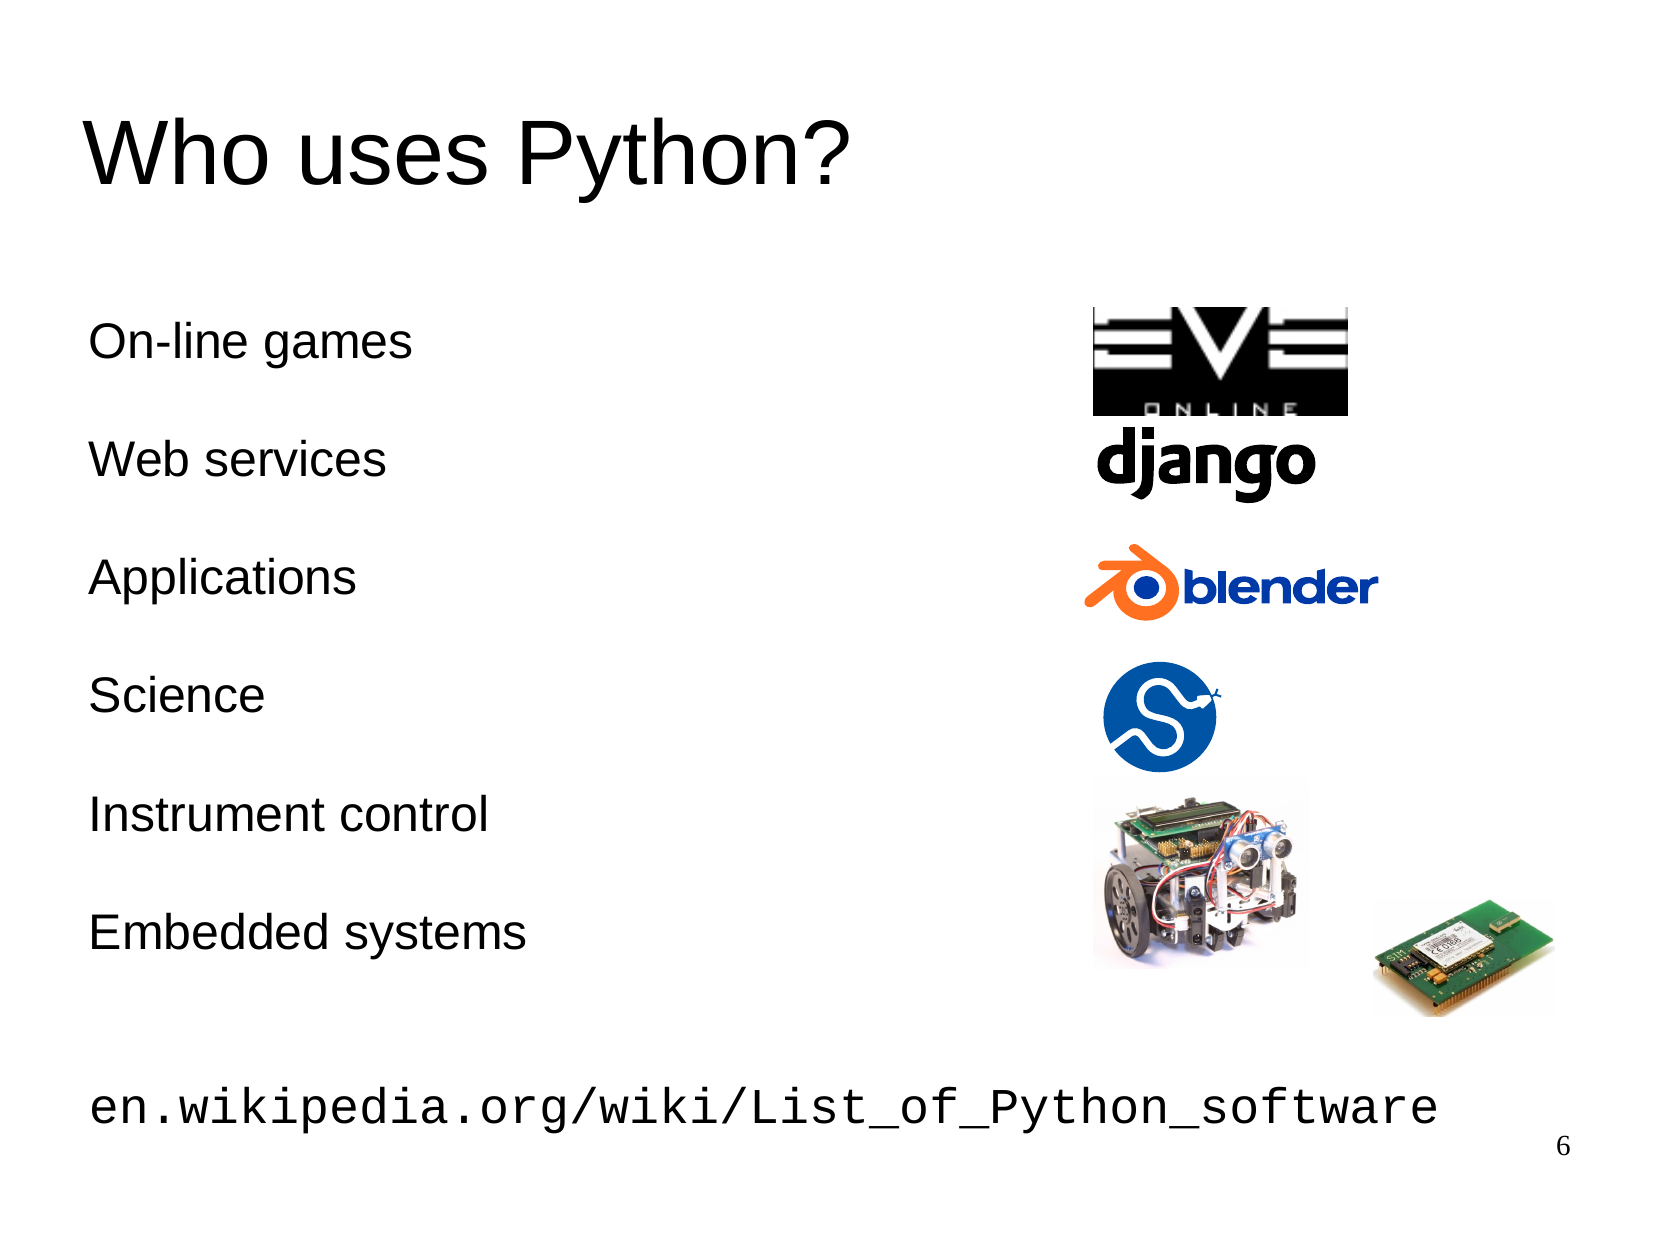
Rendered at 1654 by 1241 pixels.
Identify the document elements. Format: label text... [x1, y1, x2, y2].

text_box Web services [82, 425, 395, 494]
picture [1093, 777, 1309, 969]
text_box Embedded systems [82, 898, 535, 966]
text_box Instrument control [82, 780, 496, 848]
picture [1373, 898, 1555, 1017]
title Who uses Python? [82, 49, 1571, 257]
text_box Applications [82, 543, 365, 612]
picture [1093, 307, 1348, 416]
picture [1103, 661, 1222, 773]
text_box On-line games [82, 307, 421, 375]
picture [1083, 543, 1379, 622]
picture [1092, 425, 1321, 505]
text_box Science [82, 661, 273, 730]
text_box en.wikipedia.org/wiki/List_of_Python_software [83, 1075, 1446, 1145]
